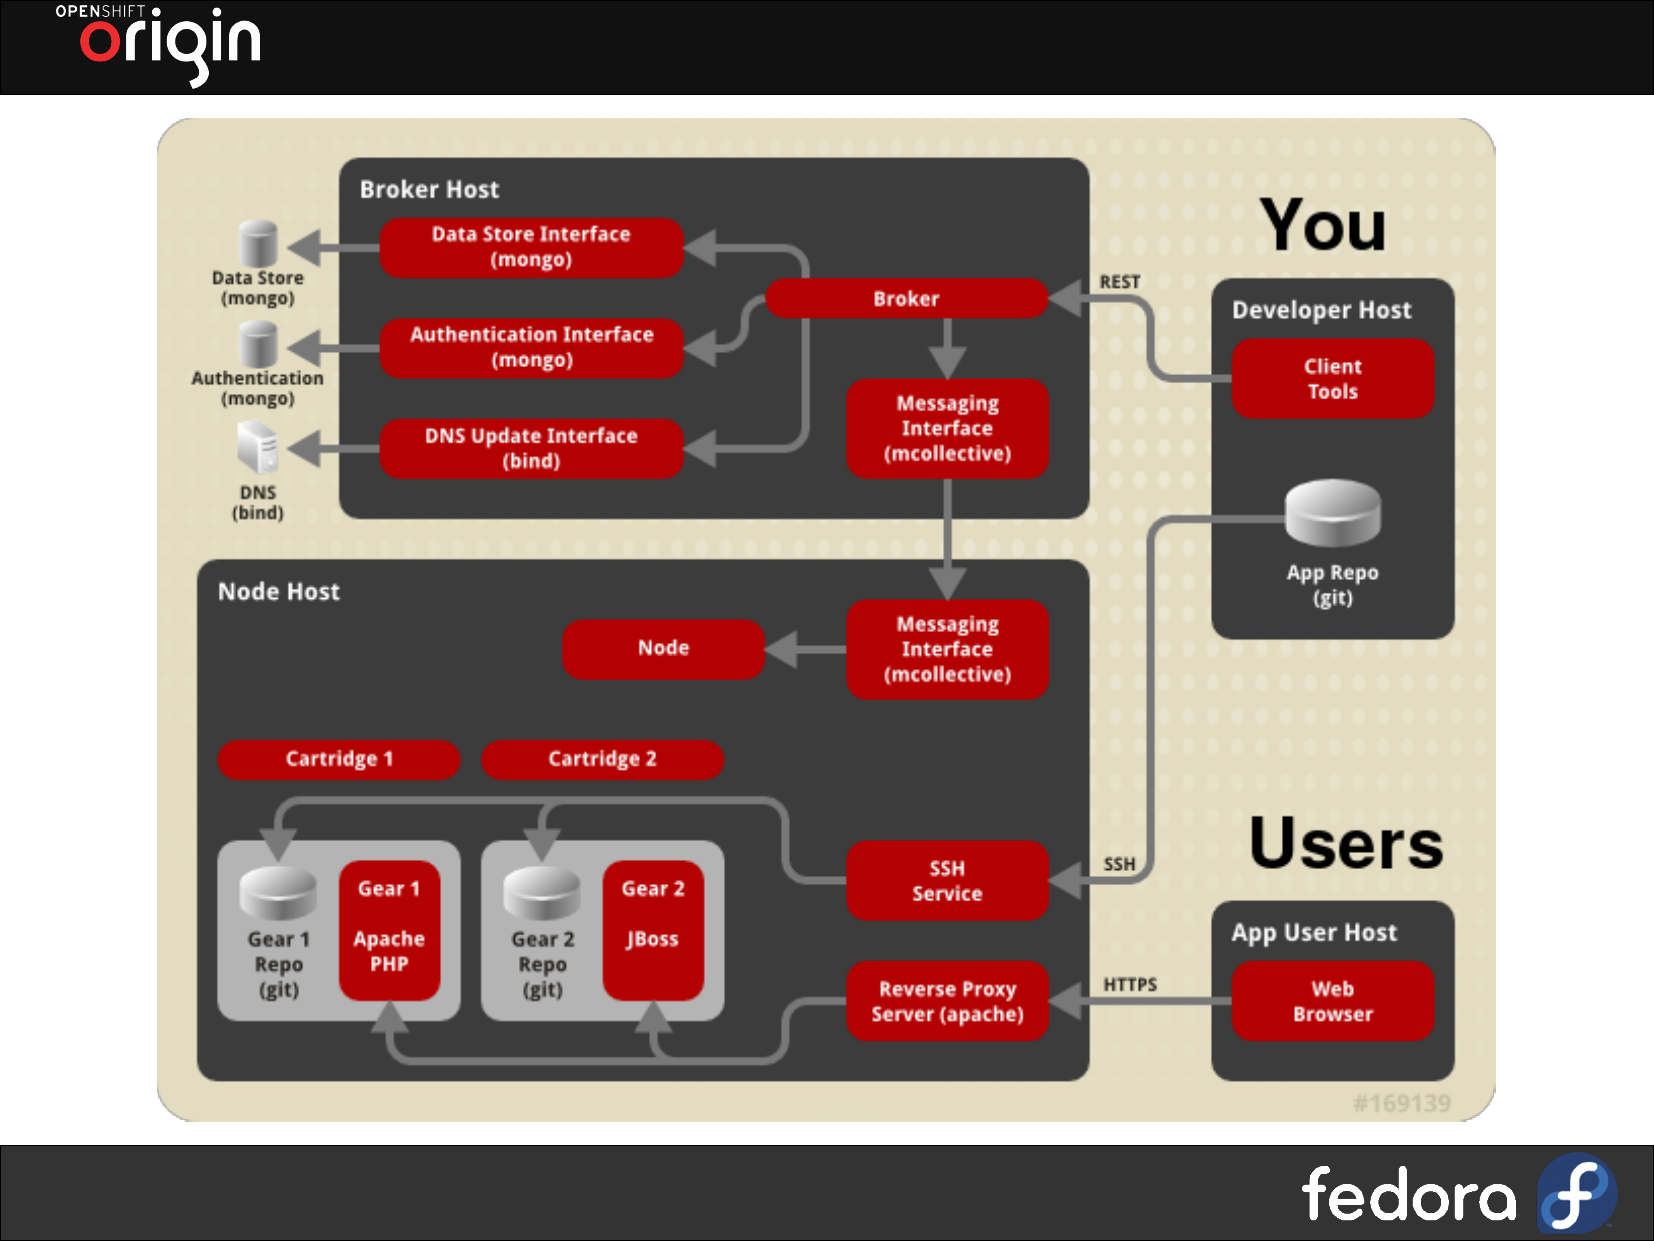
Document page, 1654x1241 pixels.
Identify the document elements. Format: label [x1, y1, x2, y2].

picture [157, 118, 1496, 1123]
picture [56, 5, 260, 89]
picture [1299, 1151, 1619, 1235]
